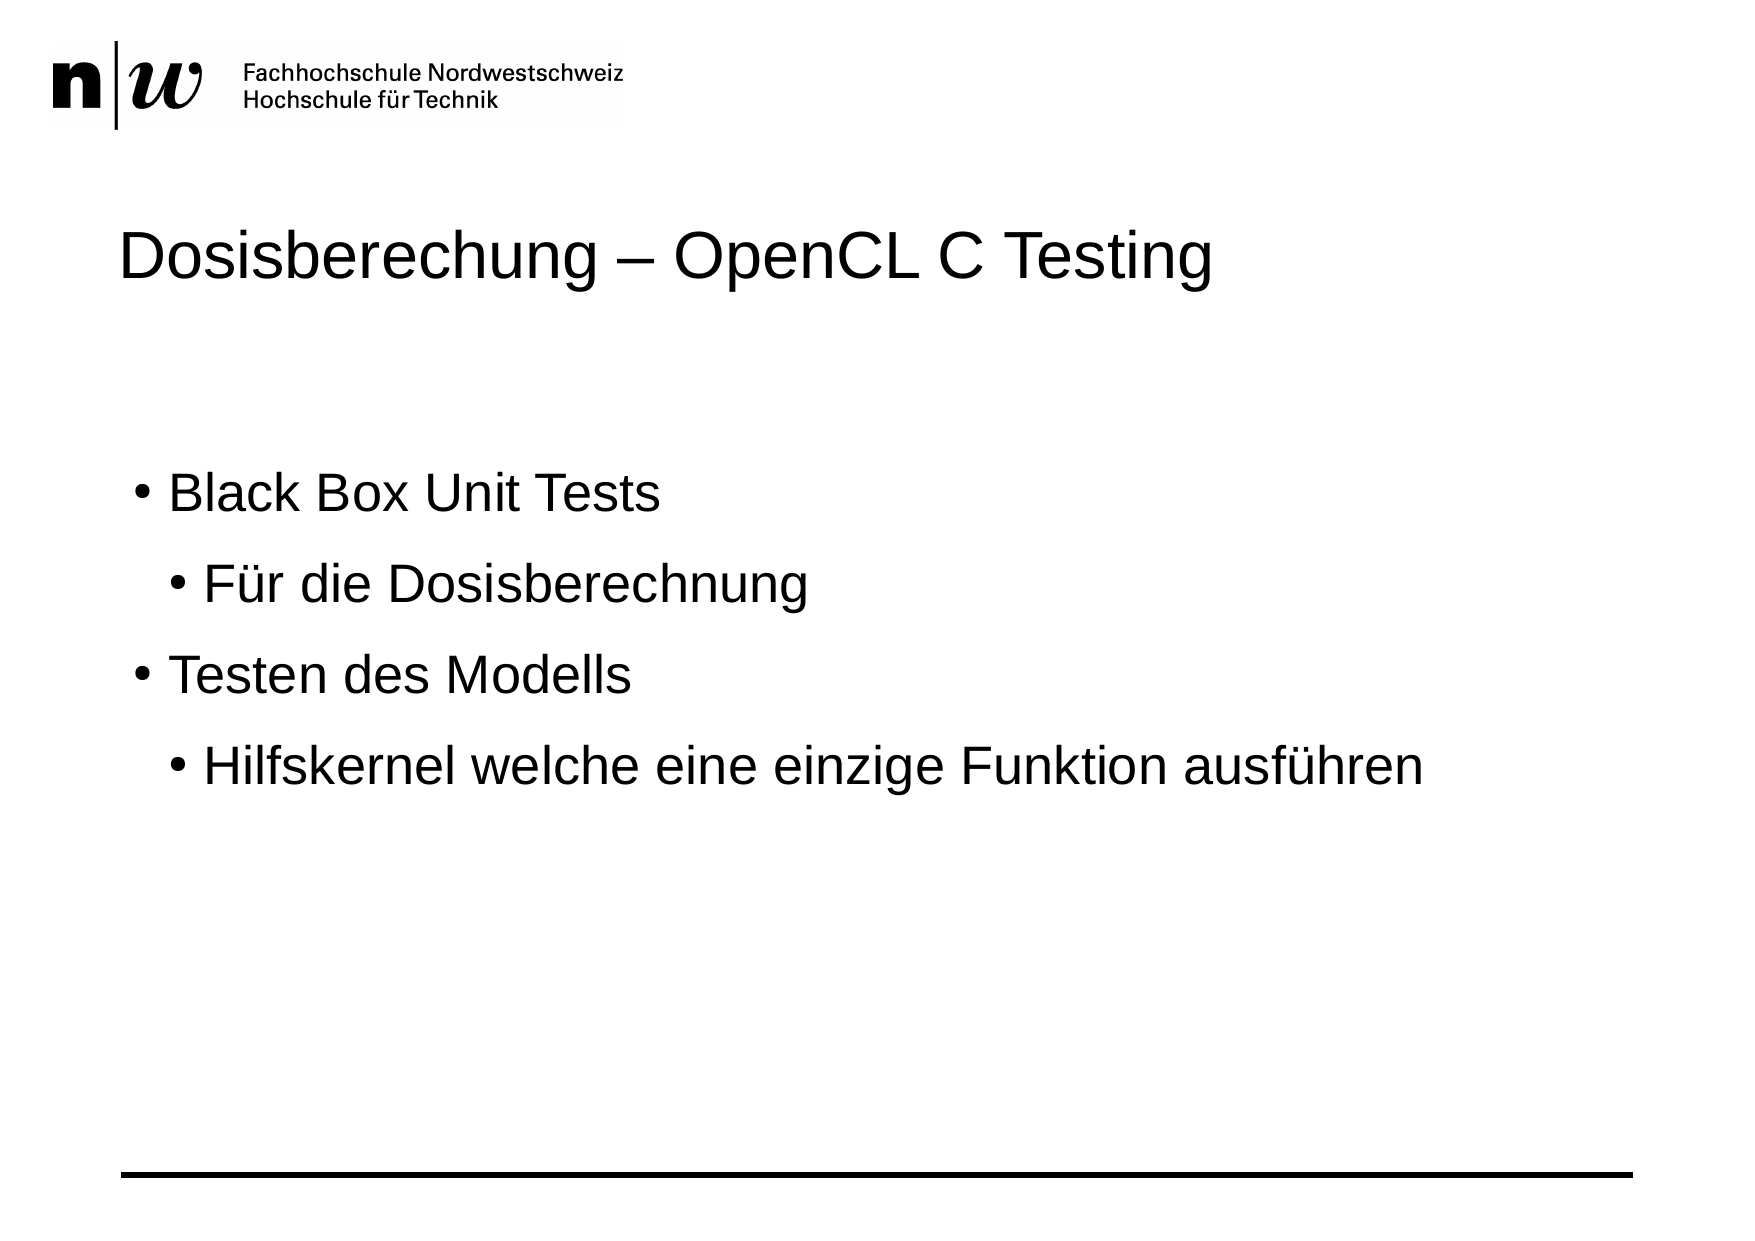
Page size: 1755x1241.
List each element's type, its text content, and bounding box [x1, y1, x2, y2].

text_box Dosisberechung – OpenCL C Testing [118, 212, 1606, 296]
picture [53, 41, 623, 130]
text_box Black Box Unit Tests Für die Dosisberechnung Testen des Modells Hilfskernel welche eine einzige Funktion ausführen [118, 425, 1630, 1146]
